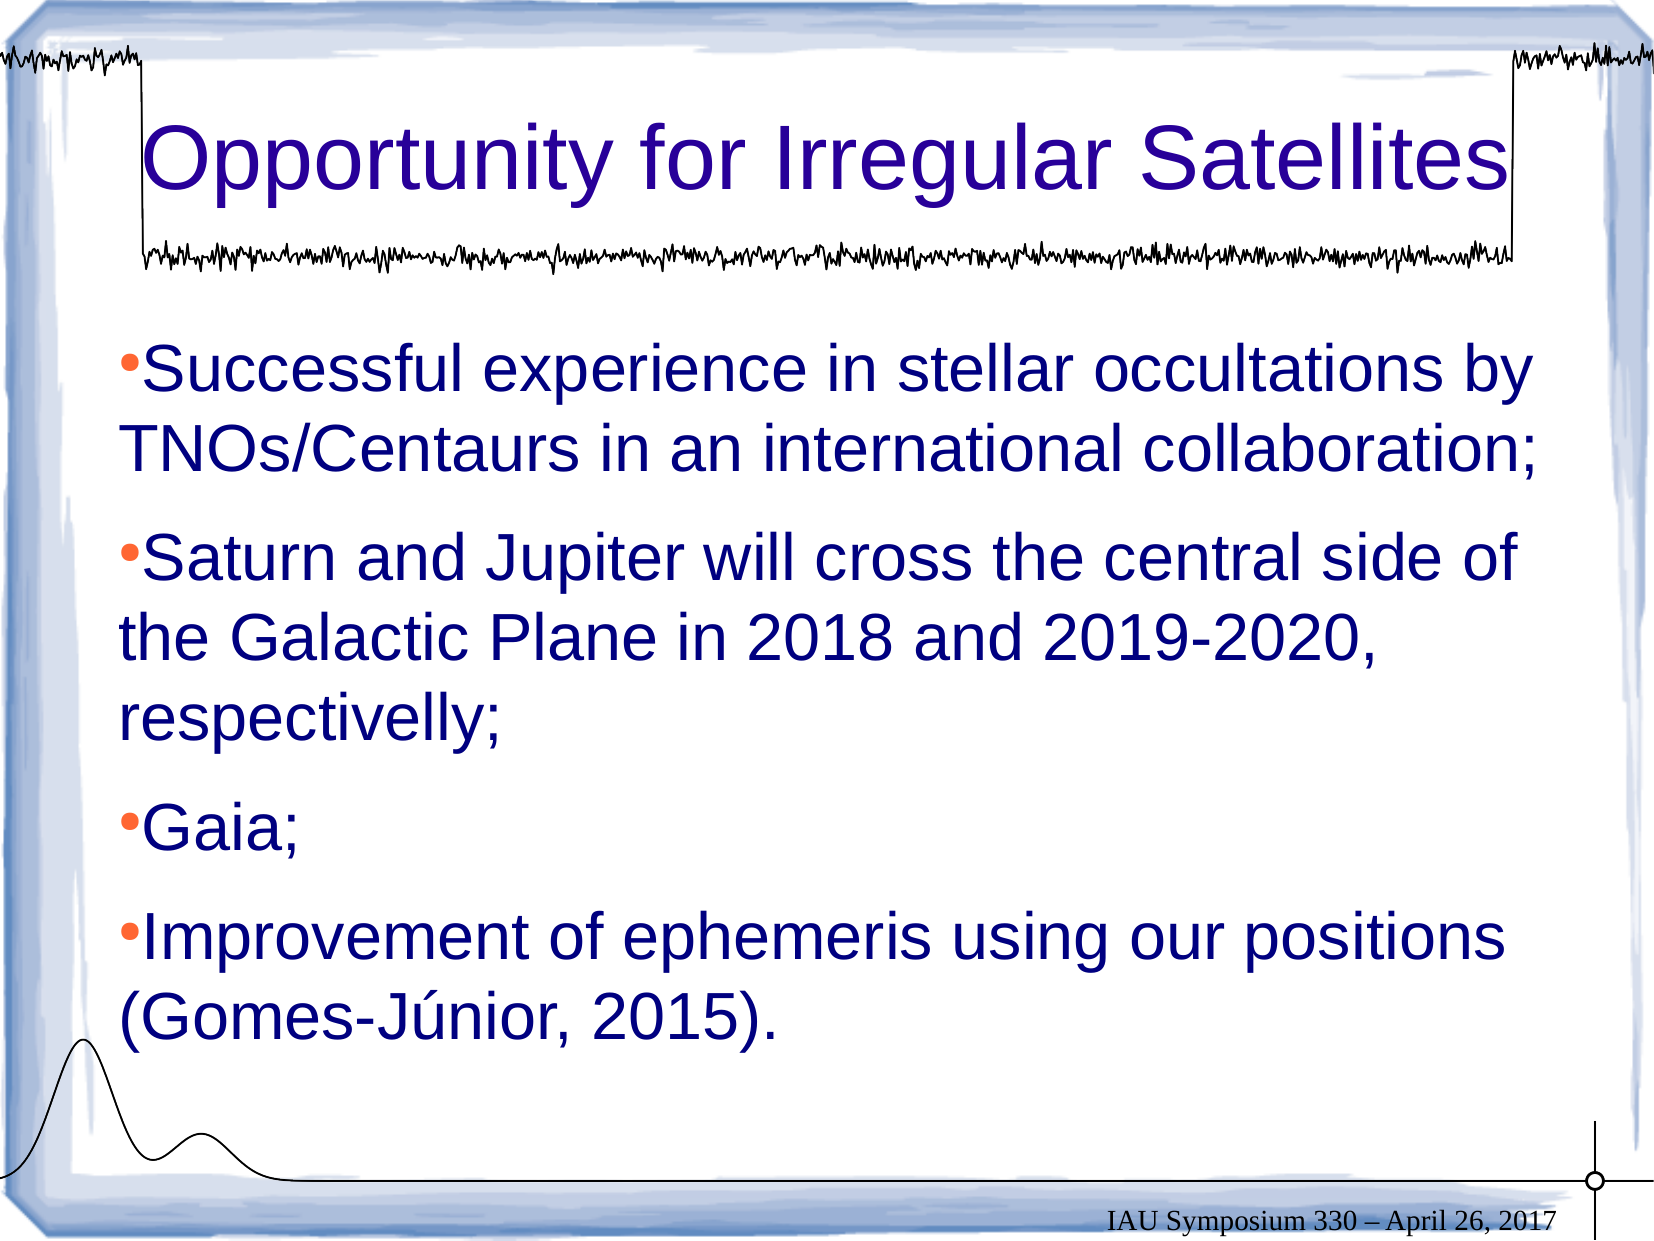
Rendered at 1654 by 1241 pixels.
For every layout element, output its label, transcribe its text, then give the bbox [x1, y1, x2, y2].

picture [0, 0, 1654, 1241]
title Opportunity for Irregular Satellites [82, 49, 1571, 257]
list Successful experience in stellar occultations by TNOs/Centaurs in an international collaboration; Saturn and Jupiter will cross the central side of the Galactic Plane in 2018 and 2019-2020, respectivelly; Gaia; Improvement of ephemeris using our positions (Gomes-Júnior, 2015). [118, 324, 1571, 1087]
text_box IAU Symposium 330 – April 26, 2017 [1070, 1201, 1595, 1232]
